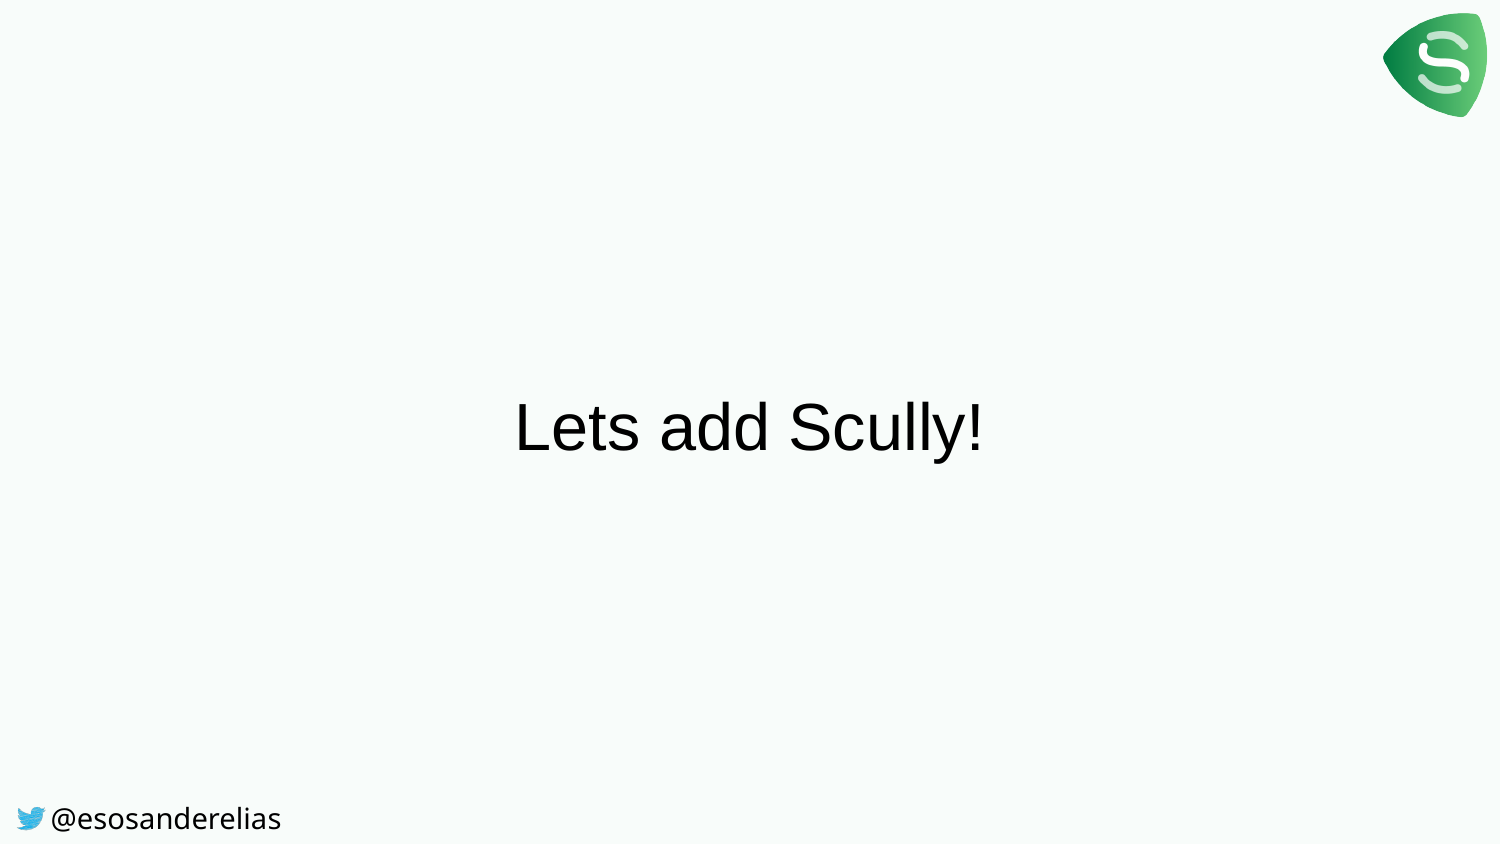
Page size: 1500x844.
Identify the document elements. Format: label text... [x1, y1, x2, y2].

subtitle Lets add Scully! [51, 210, 1449, 646]
picture [1376, 6, 1494, 124]
picture [2, 790, 60, 844]
